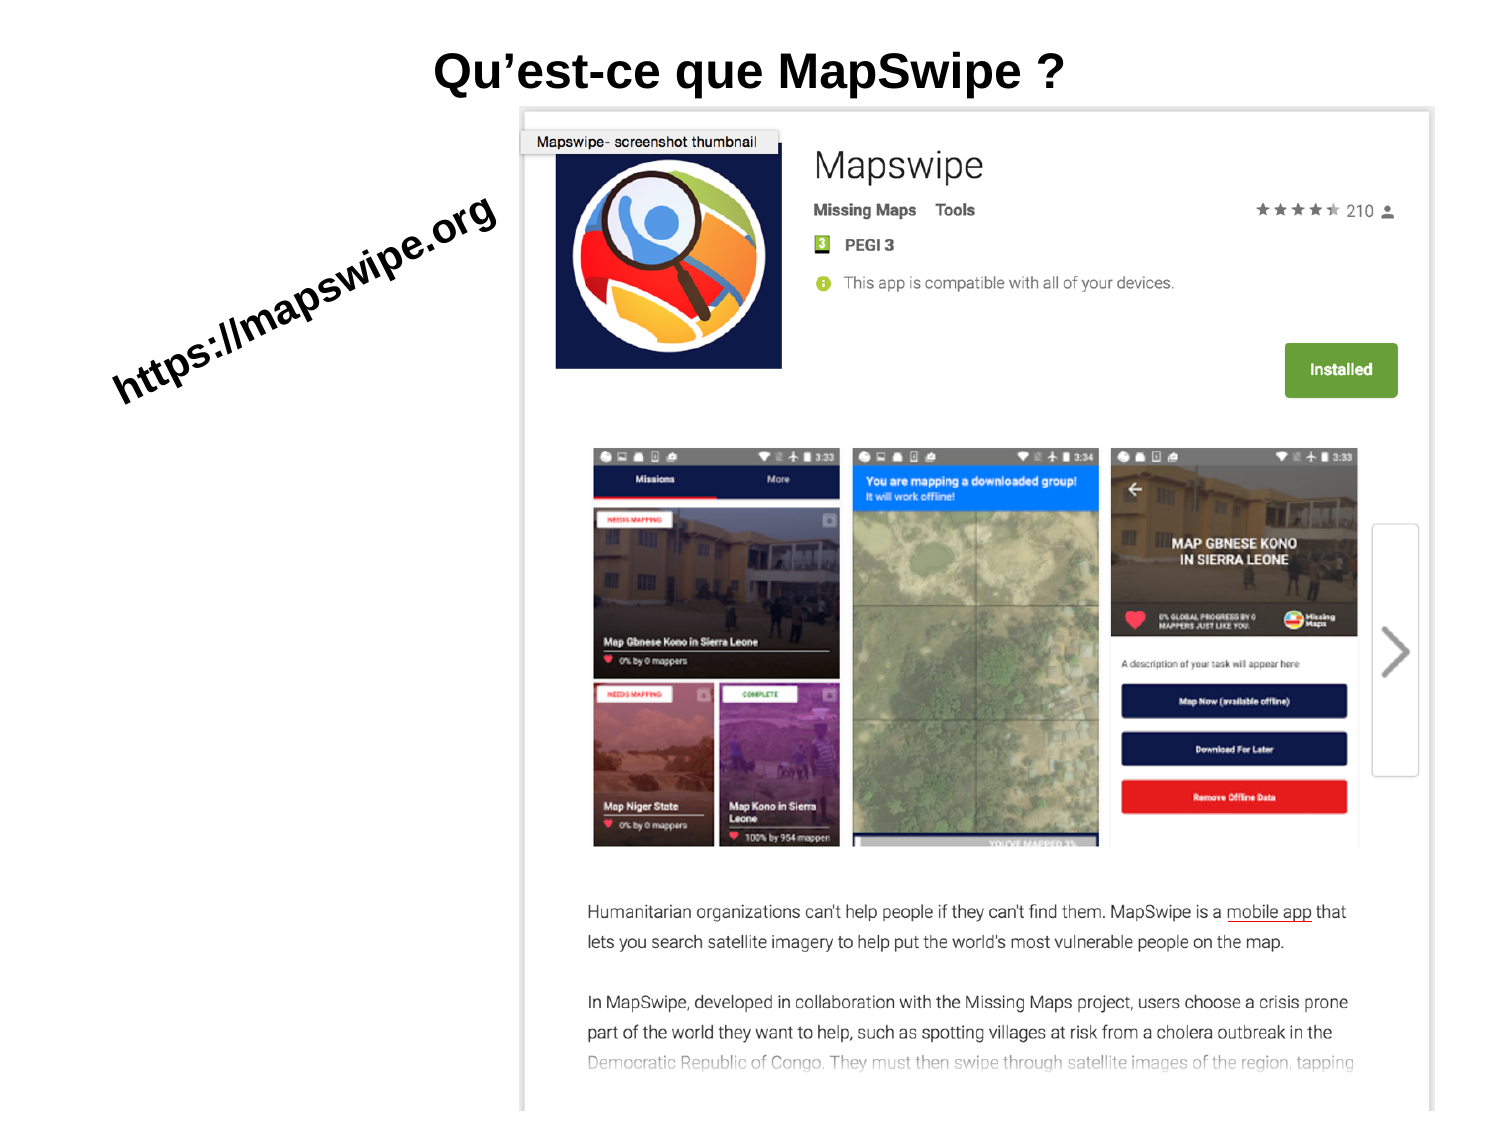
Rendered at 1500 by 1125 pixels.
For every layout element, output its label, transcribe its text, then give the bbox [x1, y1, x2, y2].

picture [519, 106, 1435, 1111]
text_box Qu’est-ce que MapSwipe ? [47, 31, 1453, 107]
text_box https://mapswipe.org [53, 151, 519, 446]
